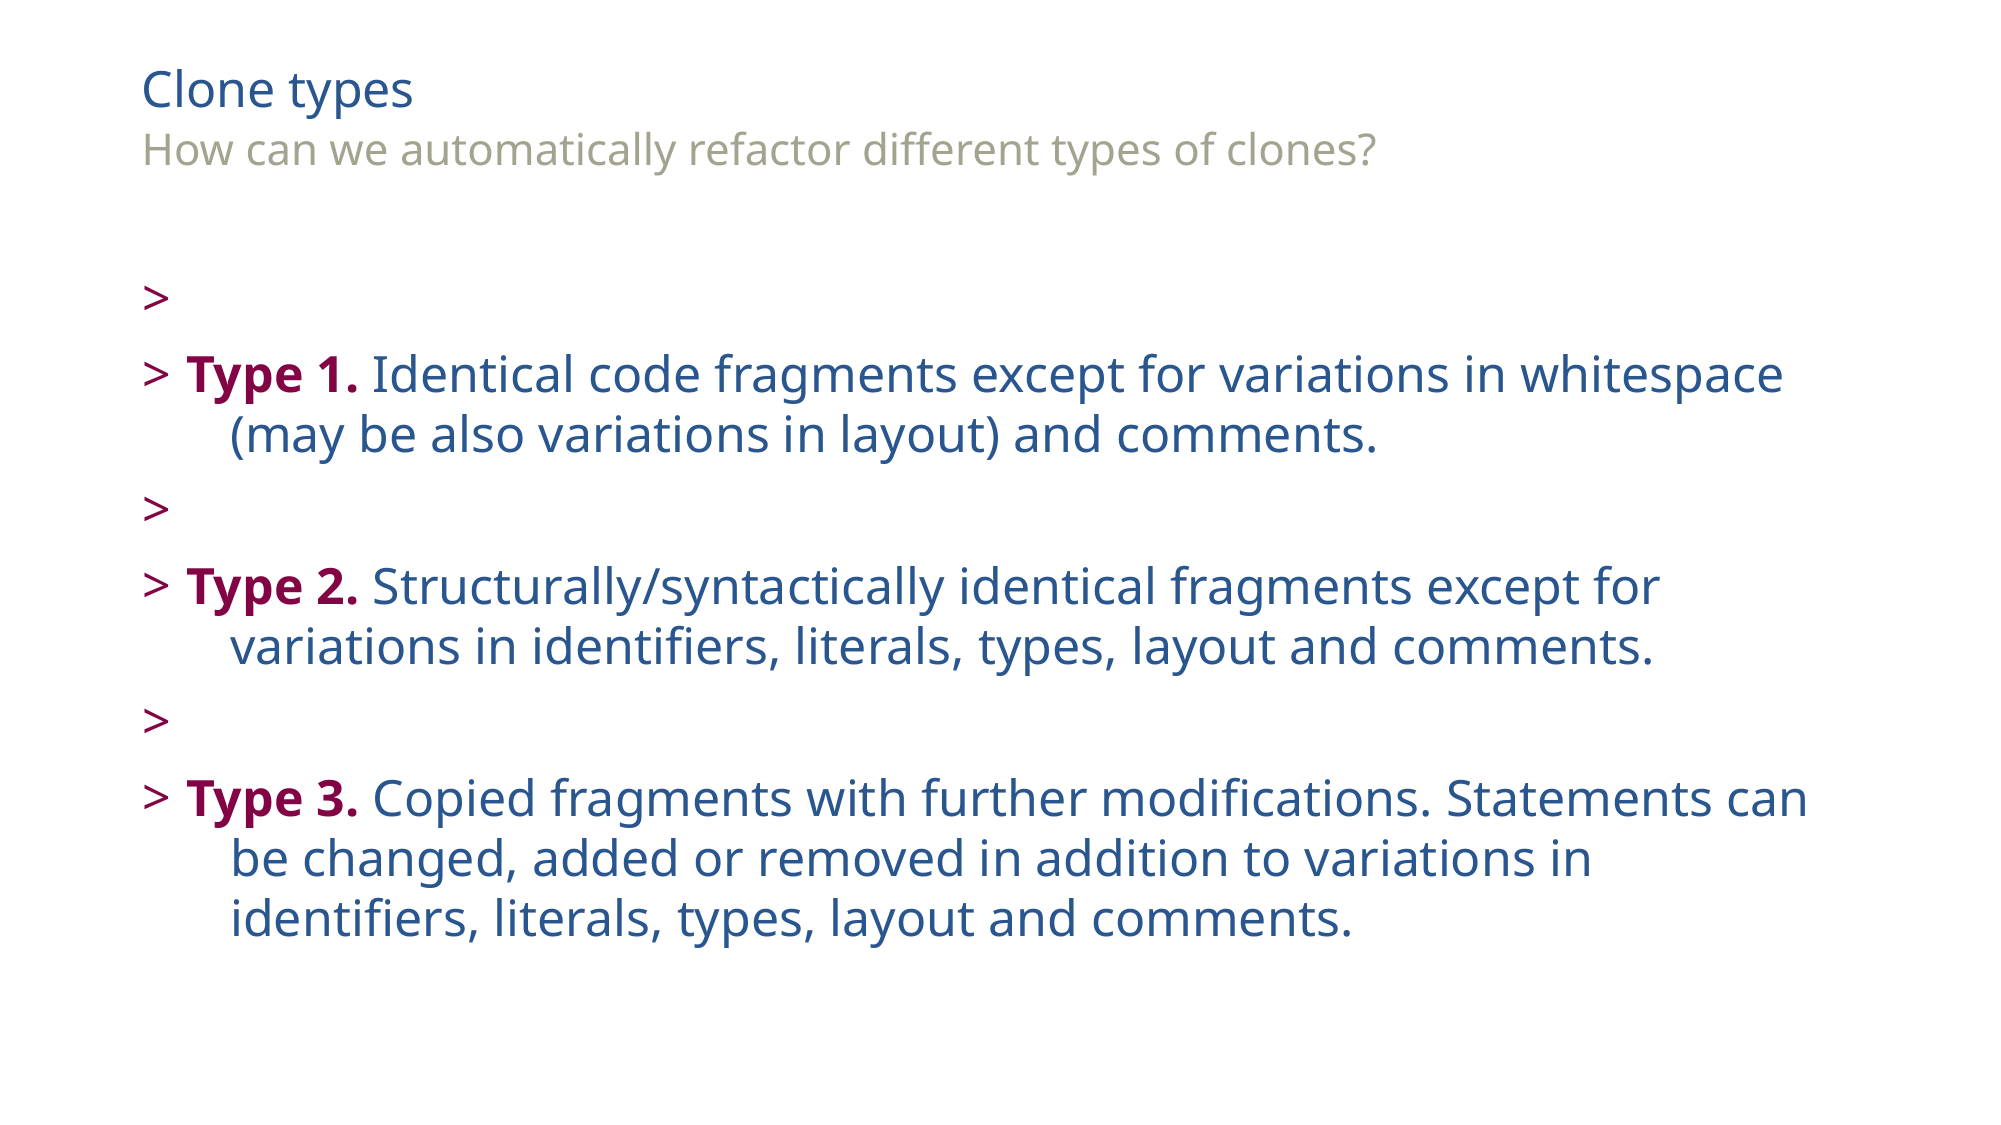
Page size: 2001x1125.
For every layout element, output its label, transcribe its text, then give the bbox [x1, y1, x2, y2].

text_box Type 1. Identical code fragments except for variations in whitespace (may be also variations in layout) and comments. Type 2. Structurally/syntactically identical fragments except for variations in identifiers, literals, types, layout and comments. Type 3. Copied fragments with further modifications. Statements can be changed, added or removed in addition to variations in identifiers, literals, types, layout and comments. [142, 263, 1842, 1000]
text_box Clone types [142, 59, 1842, 124]
text_box How can we automatically refactor different types of clones? [142, 124, 1842, 189]
